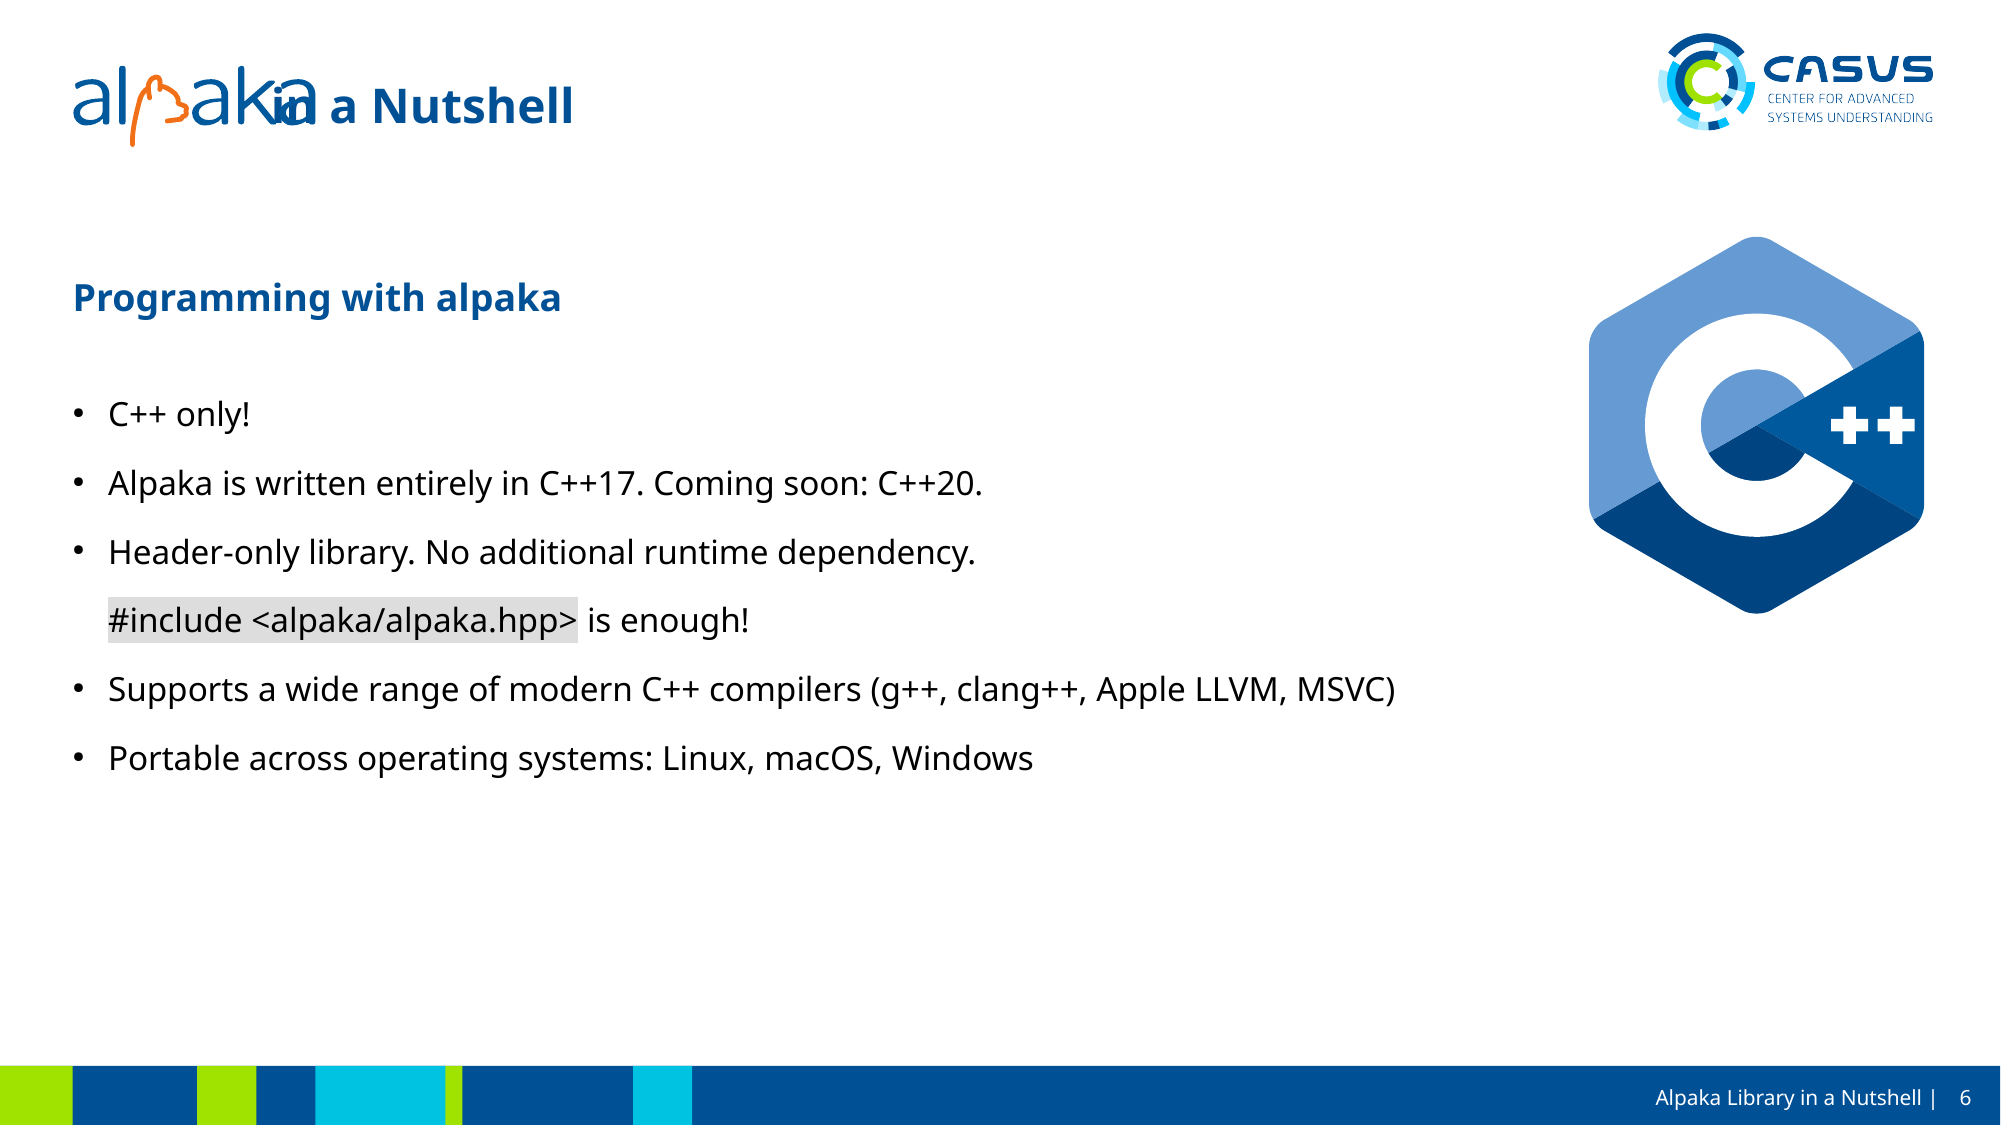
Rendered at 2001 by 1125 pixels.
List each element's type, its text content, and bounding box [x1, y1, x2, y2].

picture [1588, 236, 1925, 615]
picture [72, 64, 317, 148]
title in a Nutshell [317, 70, 709, 139]
picture [1658, 33, 1933, 131]
list Programming with alpaka C++ only! Alpaka is written entirely in C++17. Coming soon: C++20. Header-only library. No additional runtime dependency. #include <alpaka/alpaka.hpp> is enough! Supports a wide range of modern C++ compilers (g++, clang++, Apple LLVM, MSVC) Portable across operating systems: Linux, macOS, Windows [72, 271, 1489, 934]
